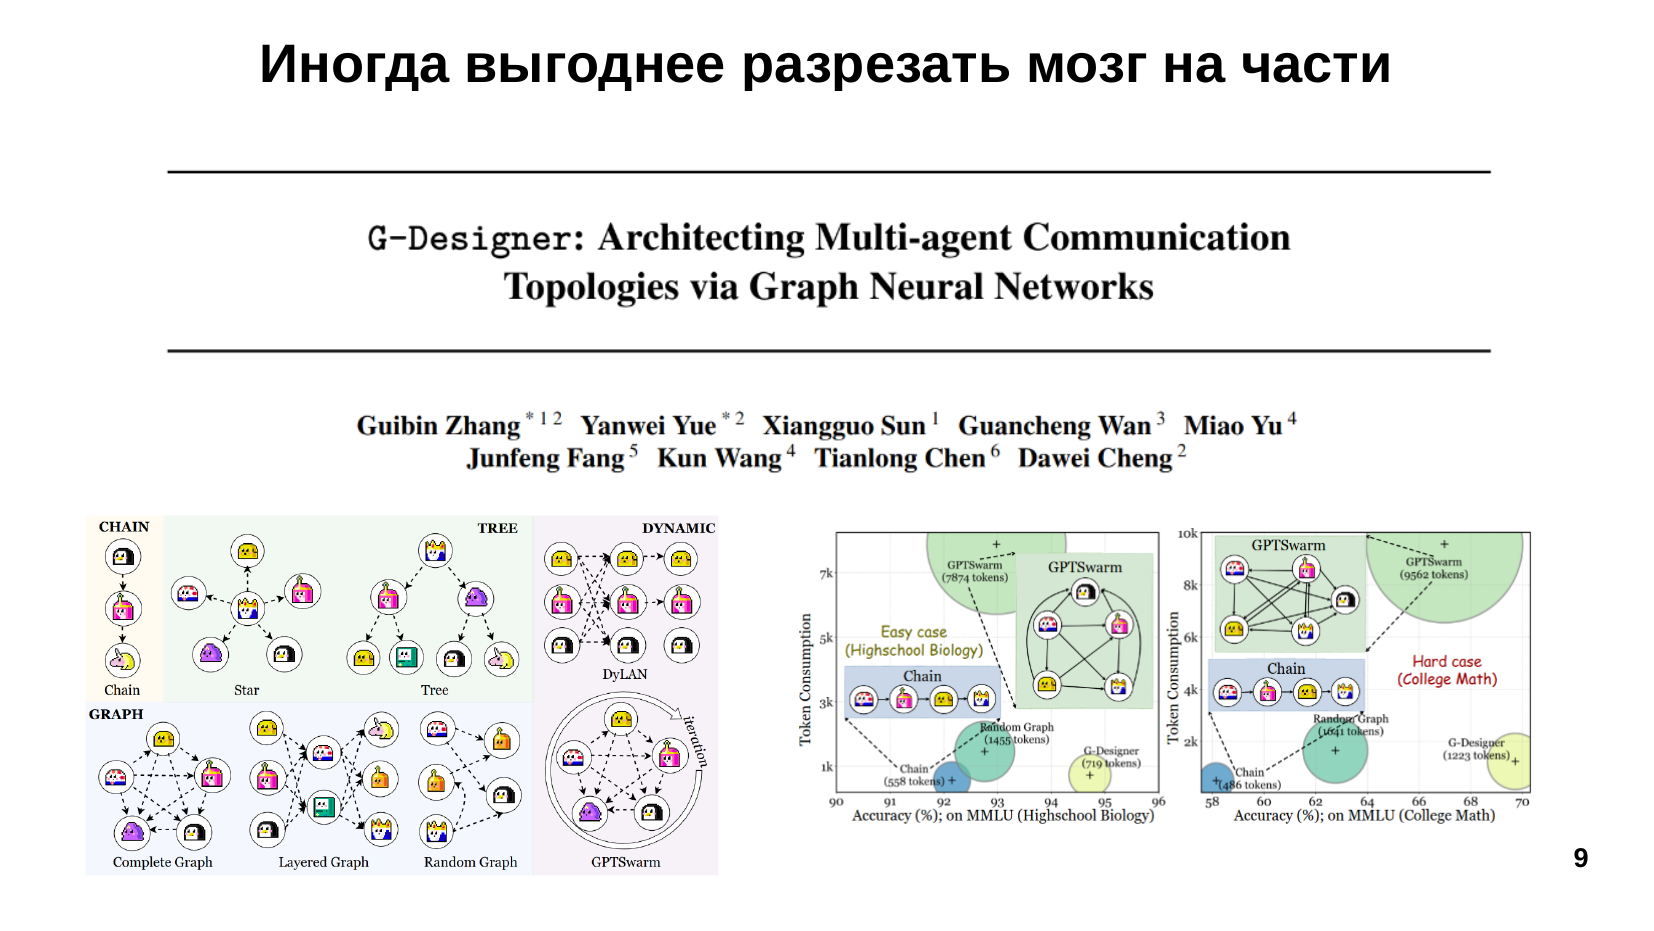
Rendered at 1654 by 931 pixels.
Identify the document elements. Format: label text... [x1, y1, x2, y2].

title Иногда выгоднее разрезать мозг на части [82, 0, 1571, 299]
picture [74, 512, 726, 881]
text_box 9 [1558, 835, 1613, 881]
picture [109, 91, 1535, 507]
picture [744, 528, 1561, 845]
